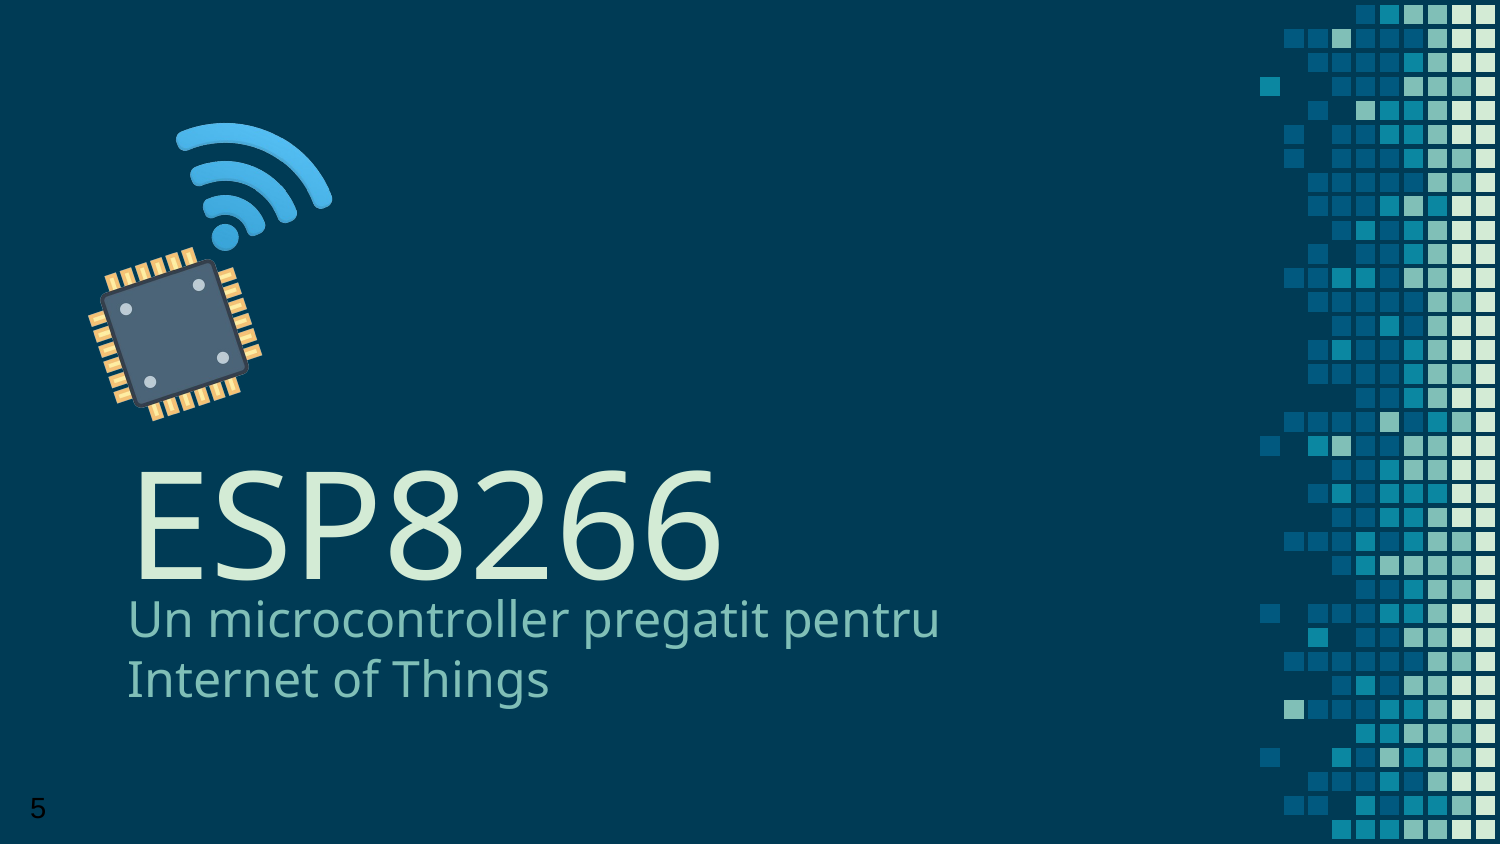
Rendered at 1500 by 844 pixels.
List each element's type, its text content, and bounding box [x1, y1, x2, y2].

picture [177, 124, 332, 208]
title ESP8266 [112, 434, 1014, 572]
picture [191, 162, 296, 222]
picture [89, 248, 261, 420]
picture [204, 196, 265, 236]
picture [212, 225, 238, 250]
subtitle Un microcontroller pregatit pentru Internet of Things [112, 572, 1014, 727]
slide_number <number> [15, 774, 105, 839]
